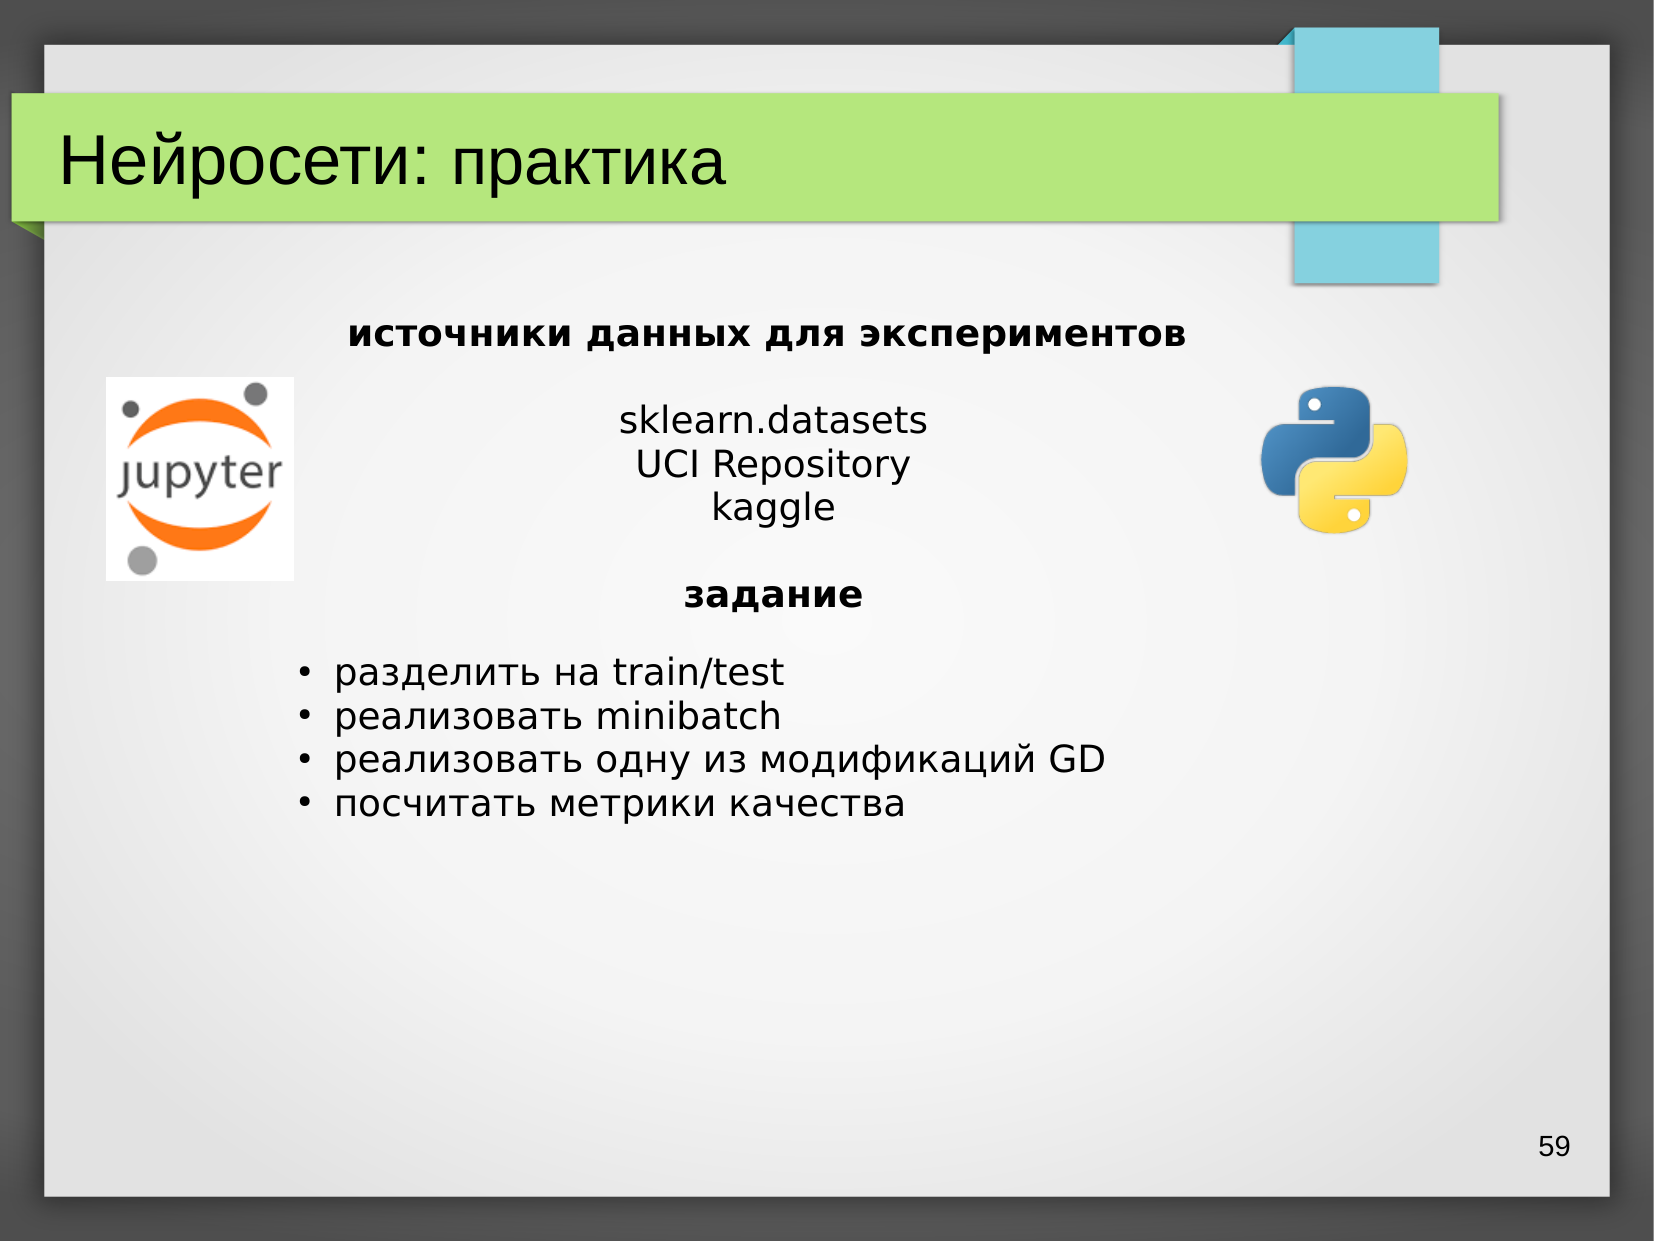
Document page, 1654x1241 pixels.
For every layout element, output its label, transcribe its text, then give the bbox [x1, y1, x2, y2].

title Нейросети: практика [59, 108, 1288, 212]
text_box источники данных для экспериментов sklearn.datasets UCI Repository kaggle задание разделить на train/test реализовать minibatch реализовать одну из модификаций GD посчитать метрики качества [283, 304, 1264, 1016]
picture [0, 0, 1654, 1241]
